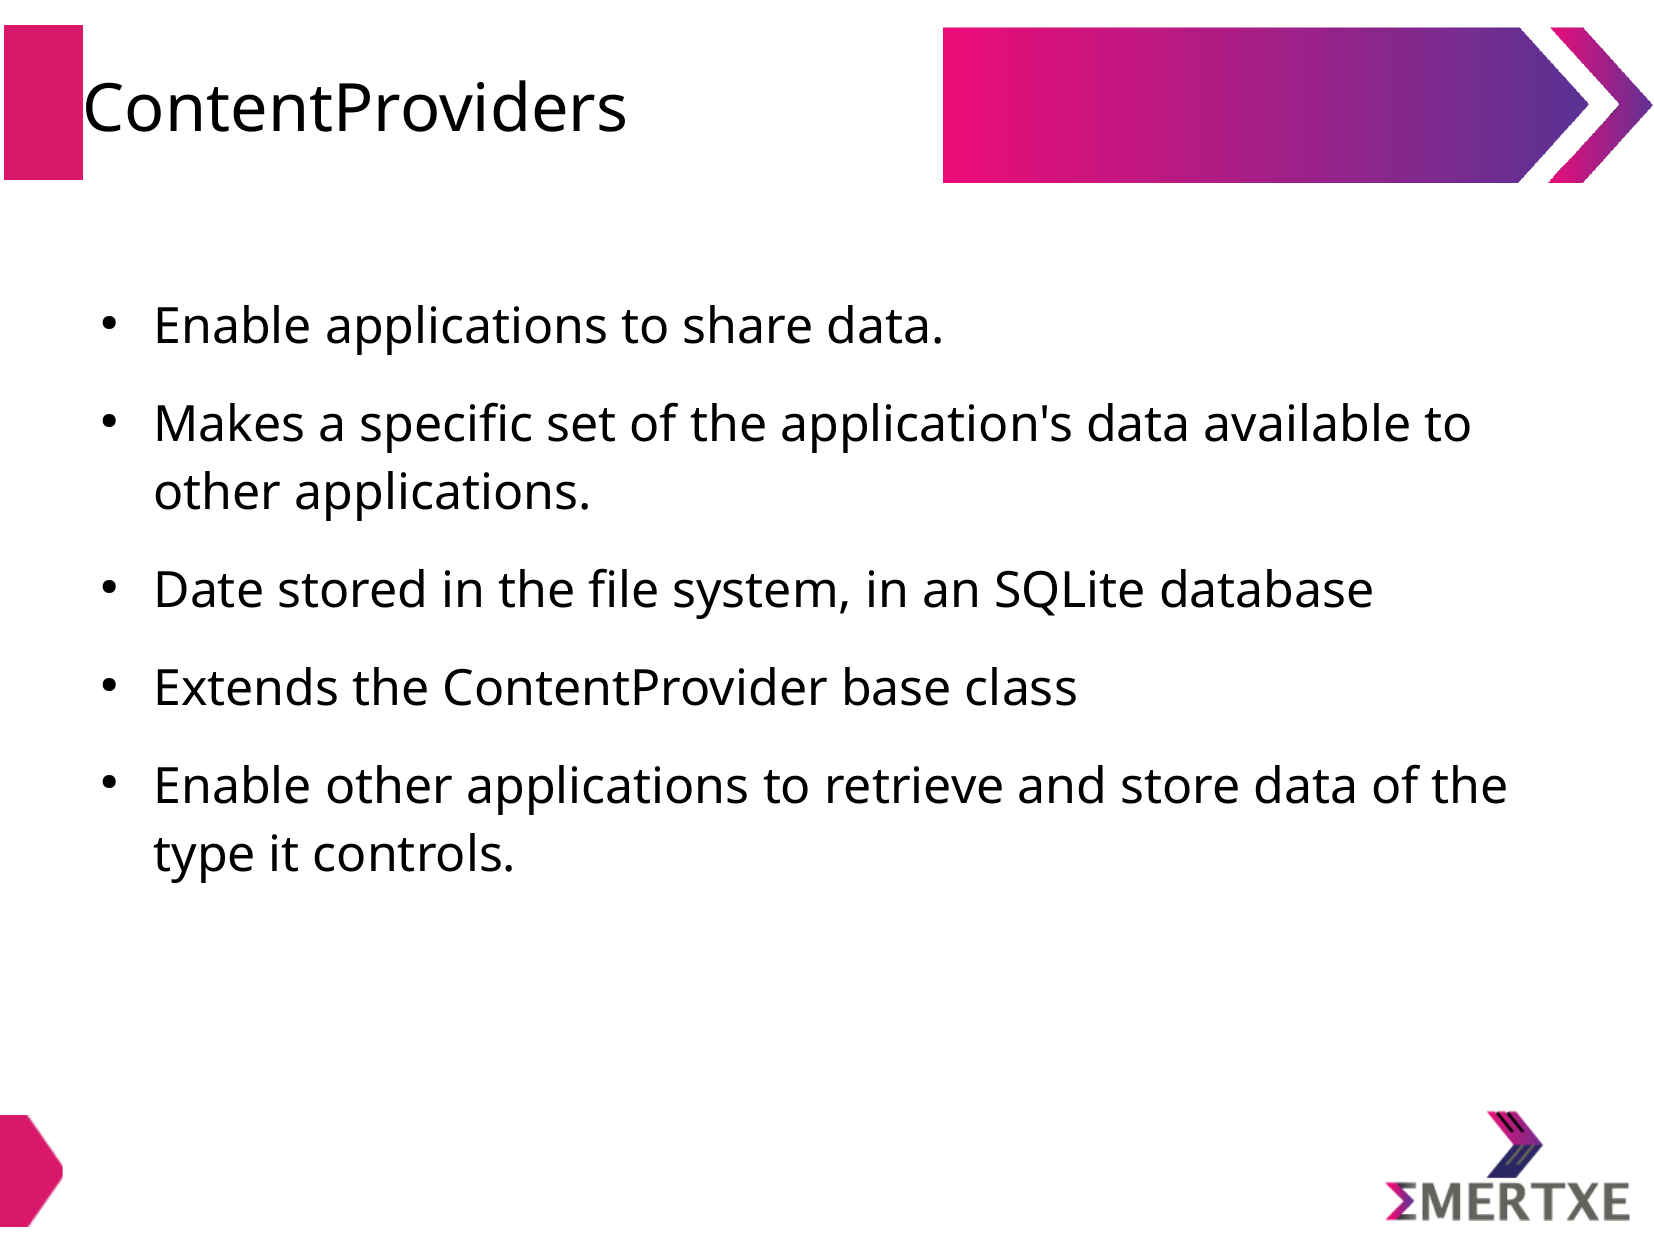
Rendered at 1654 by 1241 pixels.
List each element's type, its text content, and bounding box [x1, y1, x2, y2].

picture [1385, 1107, 1631, 1221]
title ContentProviders [82, 2, 1571, 210]
picture [1571, 27, 1653, 183]
list Enable applications to share data. Makes a specific set of the application's data available to other applications. Date stored in the file system, in an SQLite database Extends the ContentProvider base class Enable other applications to retrieve and store data of the type it controls. [82, 290, 1571, 1010]
